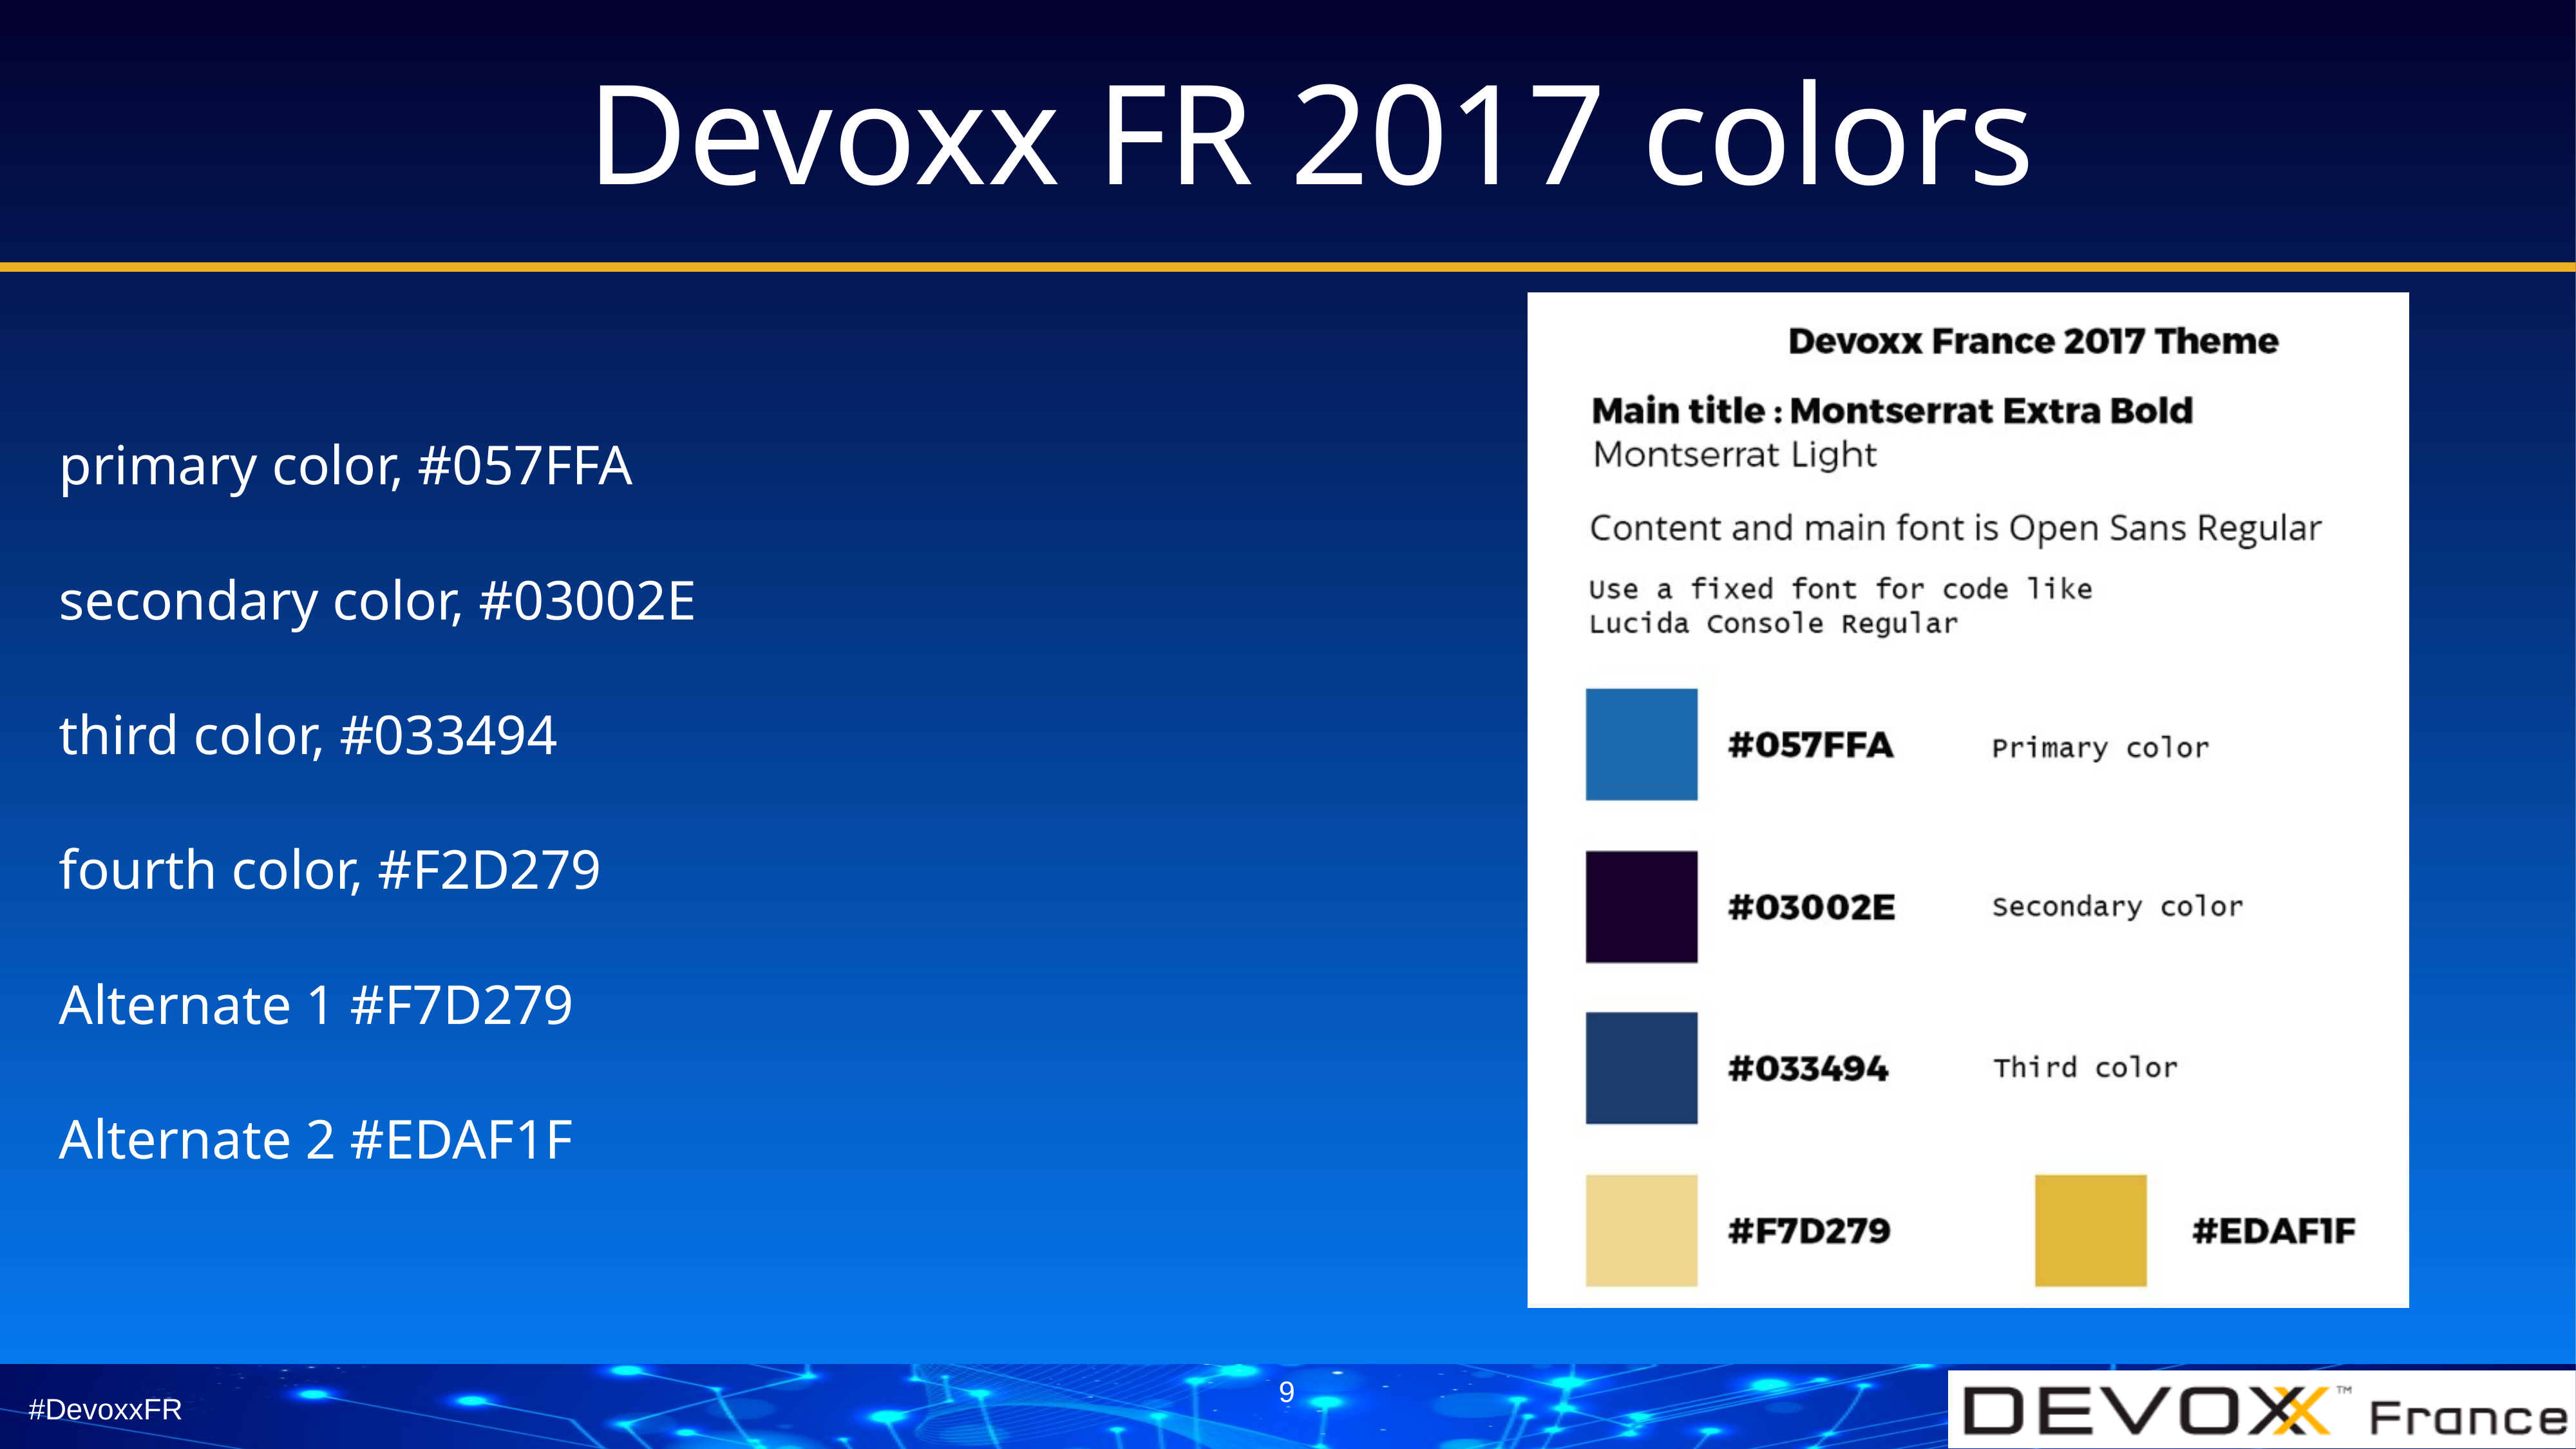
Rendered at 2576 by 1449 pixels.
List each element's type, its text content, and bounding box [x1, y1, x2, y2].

picture [748, 1440, 758, 1443]
picture [1316, 1445, 1324, 1448]
list primary color, #057FFA secondary color, #03002E third color, #033494 fourth color, #F2D279 Alternate 1 #F7D279 Alternate 2 #EDAF1F [59, 292, 1041, 1308]
picture [755, 1445, 766, 1449]
slide_number 9 [1270, 1375, 1304, 1427]
title Devoxx FR 2017 colors [299, 14, 2322, 247]
picture [0, 272, 2576, 1449]
picture [0, 0, 2576, 262]
